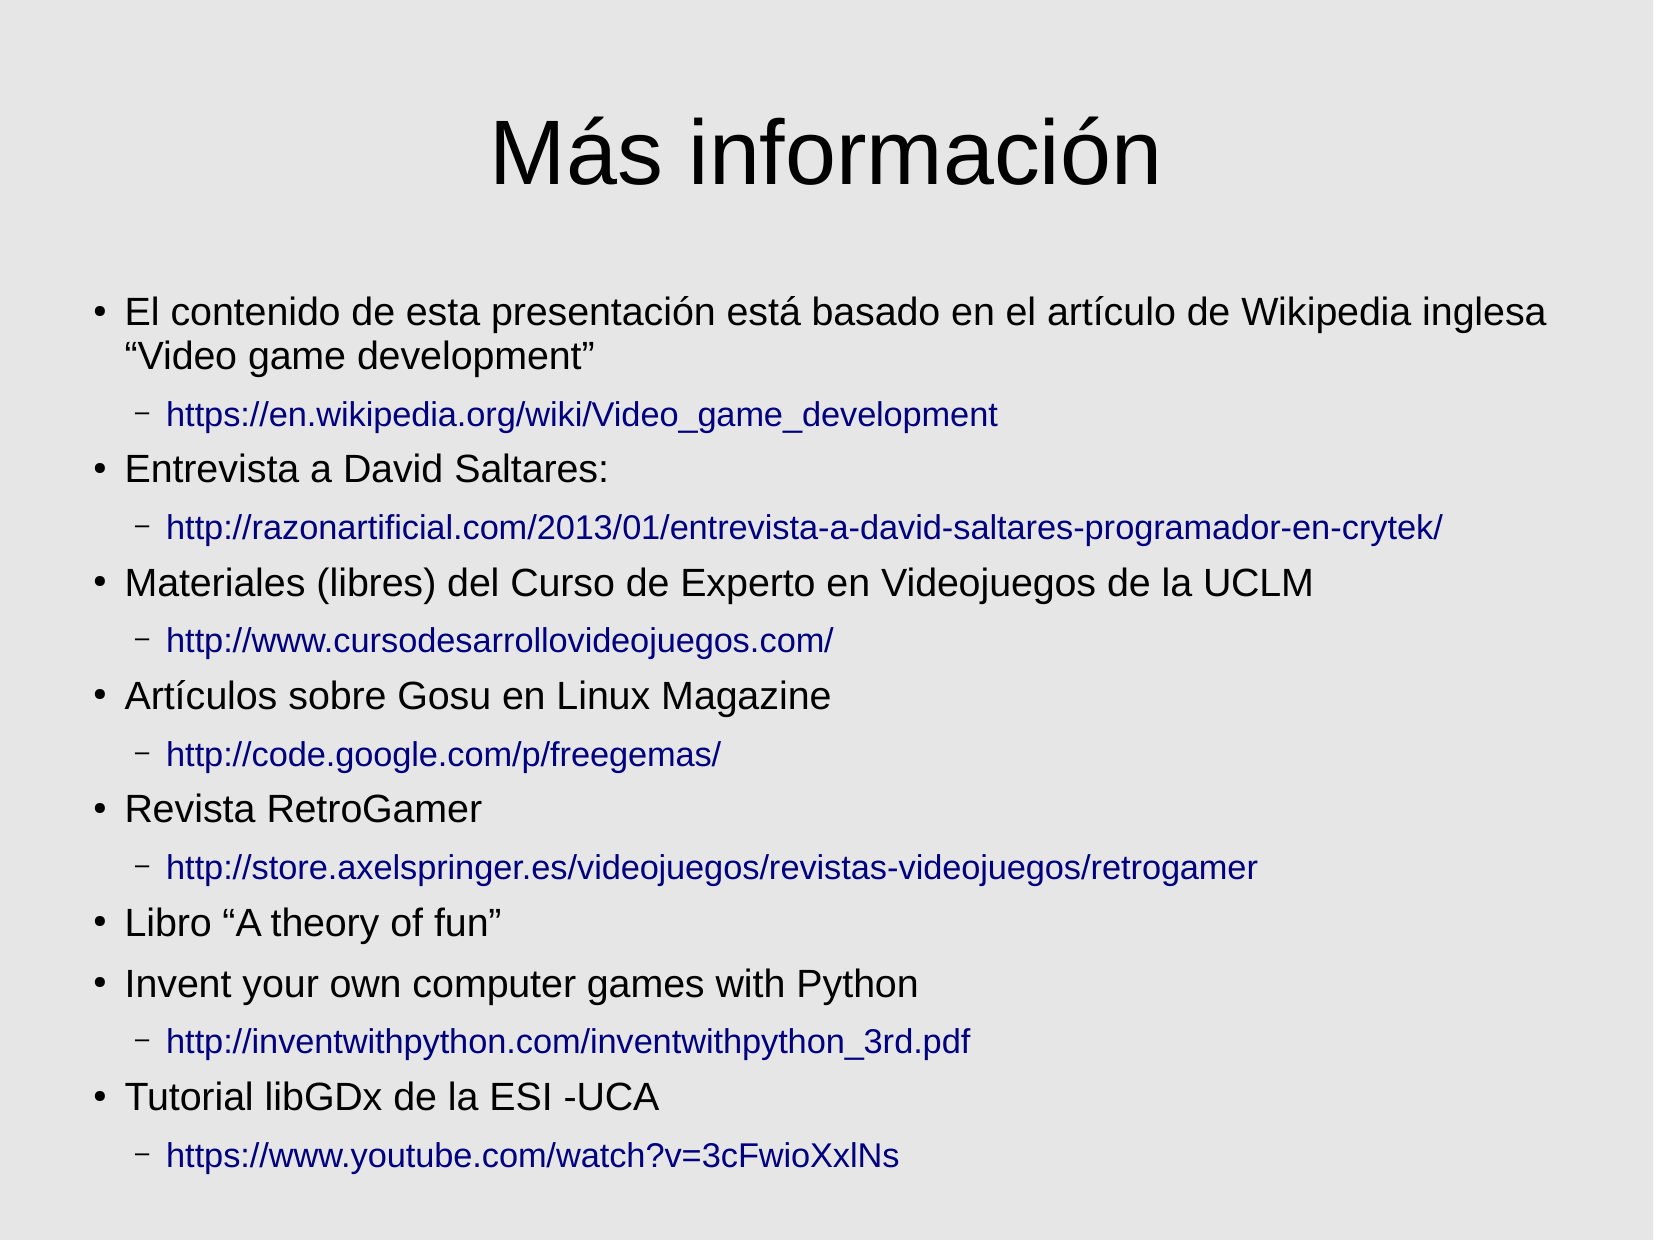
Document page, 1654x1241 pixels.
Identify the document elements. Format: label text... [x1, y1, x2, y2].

list El contenido de esta presentación está basado en el artículo de Wikipedia inglesa “Video game development” https://en.wikipedia.org/wiki/Video_game_development Entrevista a David Saltares: http://razonartificial.com/2013/01/entrevista-a-david-saltares-programador-en-crytek/ Materiales (libres) del Curso de Experto en Videojuegos de la UCLM http://www.cursodesarrollovideojuegos.com/ Artículos sobre Gosu en Linux Magazine http://code.google.com/p/freegemas/ Revista RetroGamer http://store.axelspringer.es/videojuegos/revistas-videojuegos/retrogamer Libro “A theory of fun” Invent your own computer games with Python http://inventwithpython.com/inventwithpython_3rd.pdf Tutorial libGDx de la ESI -UCA https://www.youtube.com/watch?v=3cFwioXxlNs [82, 290, 1571, 1182]
title Más información [82, 49, 1571, 257]
